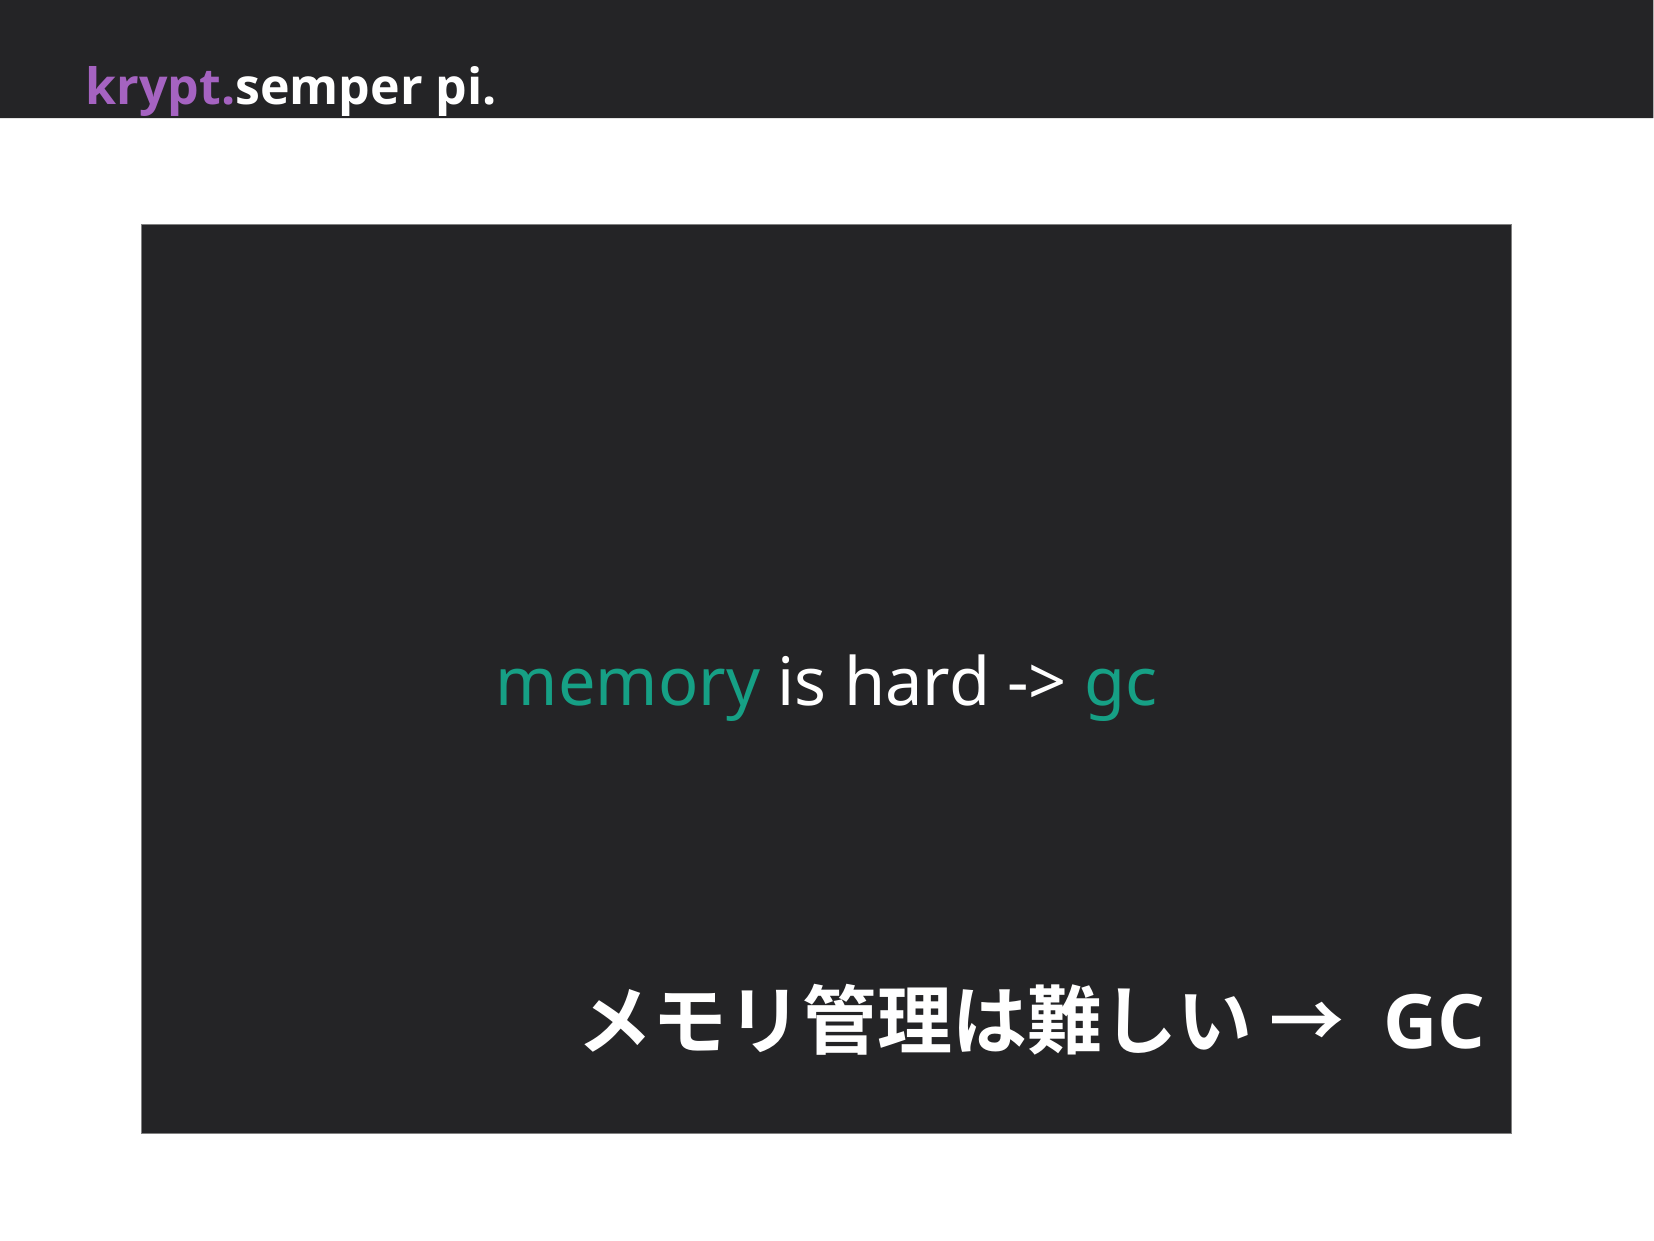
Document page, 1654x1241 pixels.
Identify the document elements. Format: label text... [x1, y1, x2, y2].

text_box [0, 0, 1654, 119]
text_box krypt.semper pi. [70, 43, 544, 119]
text_box メモリ管理は難しい → GC [153, 909, 1501, 1123]
text_box memory is hard -> gc [141, 224, 1512, 1134]
